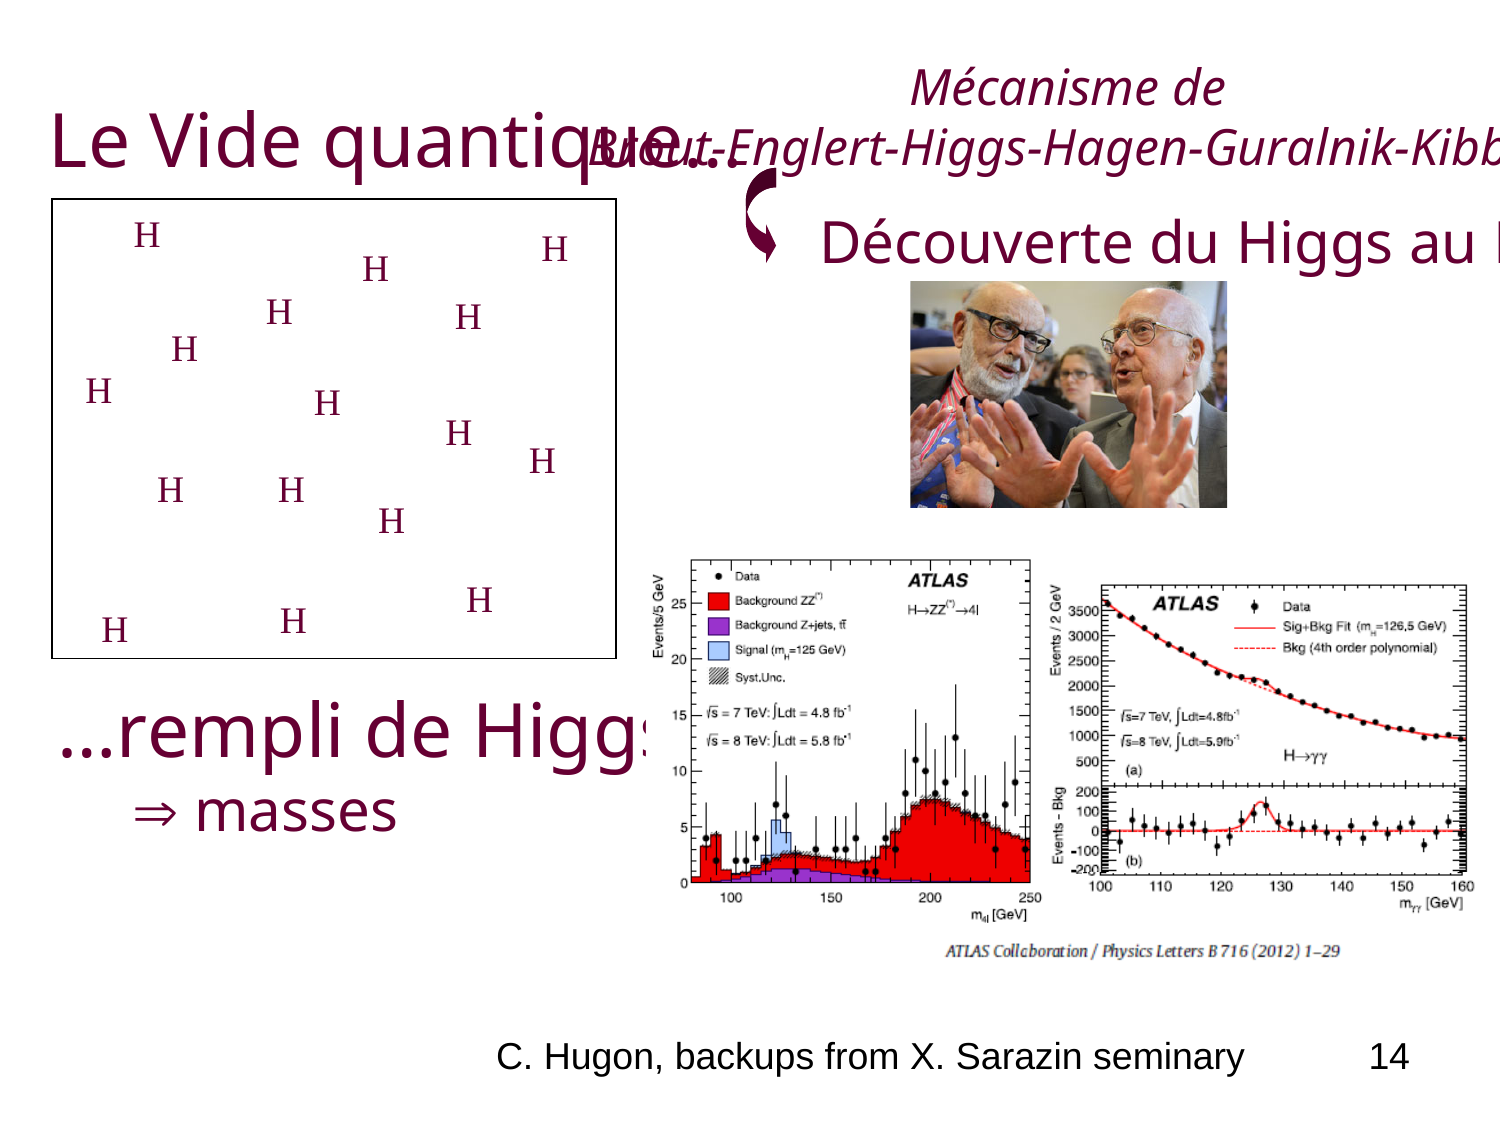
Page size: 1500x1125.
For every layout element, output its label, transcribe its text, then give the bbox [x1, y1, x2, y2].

text_box H [439, 284, 497, 346]
text_box H [264, 588, 322, 650]
text_box [745, 167, 777, 264]
text_box H [70, 358, 128, 419]
text_box Mécanisme de Brout-Englert-Higgs-Hagen-Guralnik-Kibble [572, 47, 1500, 184]
picture [645, 547, 1477, 974]
text_box H [347, 236, 404, 297]
text_box …rempli de Higgs  masses [42, 675, 645, 851]
text_box H [514, 427, 571, 489]
text_box H [251, 279, 308, 340]
text_box H [451, 567, 509, 628]
text_box H [299, 370, 356, 431]
picture [910, 281, 1228, 508]
text_box H [526, 215, 584, 277]
text_box Découverte du Higgs au LHC [804, 197, 1500, 284]
text_box Le Vide quantique… [34, 85, 759, 191]
text_box H [86, 597, 144, 658]
text_box H [430, 400, 488, 462]
text_box H [118, 202, 176, 264]
text_box H [142, 457, 200, 519]
text_box H [363, 487, 421, 549]
text_box H [263, 457, 320, 519]
text_box H [156, 315, 214, 377]
